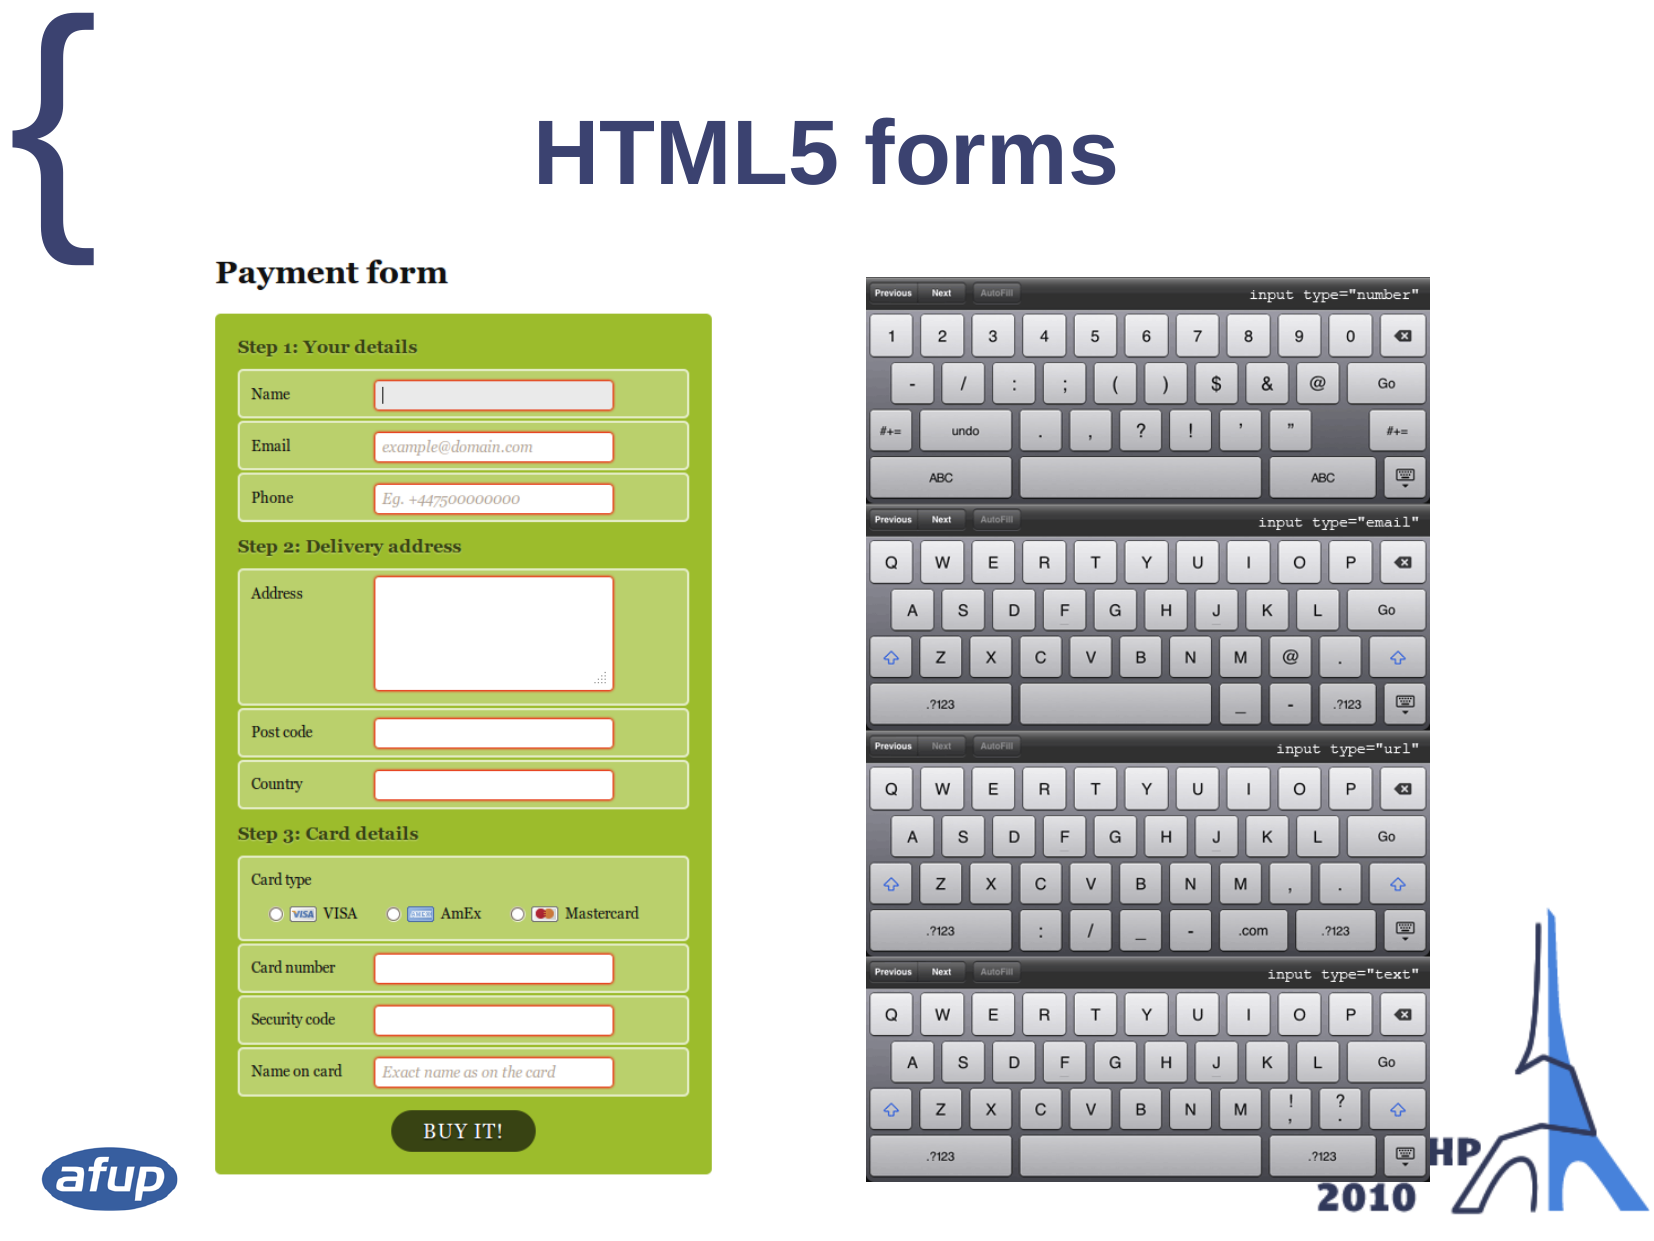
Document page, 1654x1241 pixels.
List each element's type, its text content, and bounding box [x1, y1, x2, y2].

picture [866, 277, 1650, 1241]
picture [196, 236, 739, 1197]
picture [41, 1146, 178, 1211]
title HTML5 forms [82, 56, 1571, 250]
